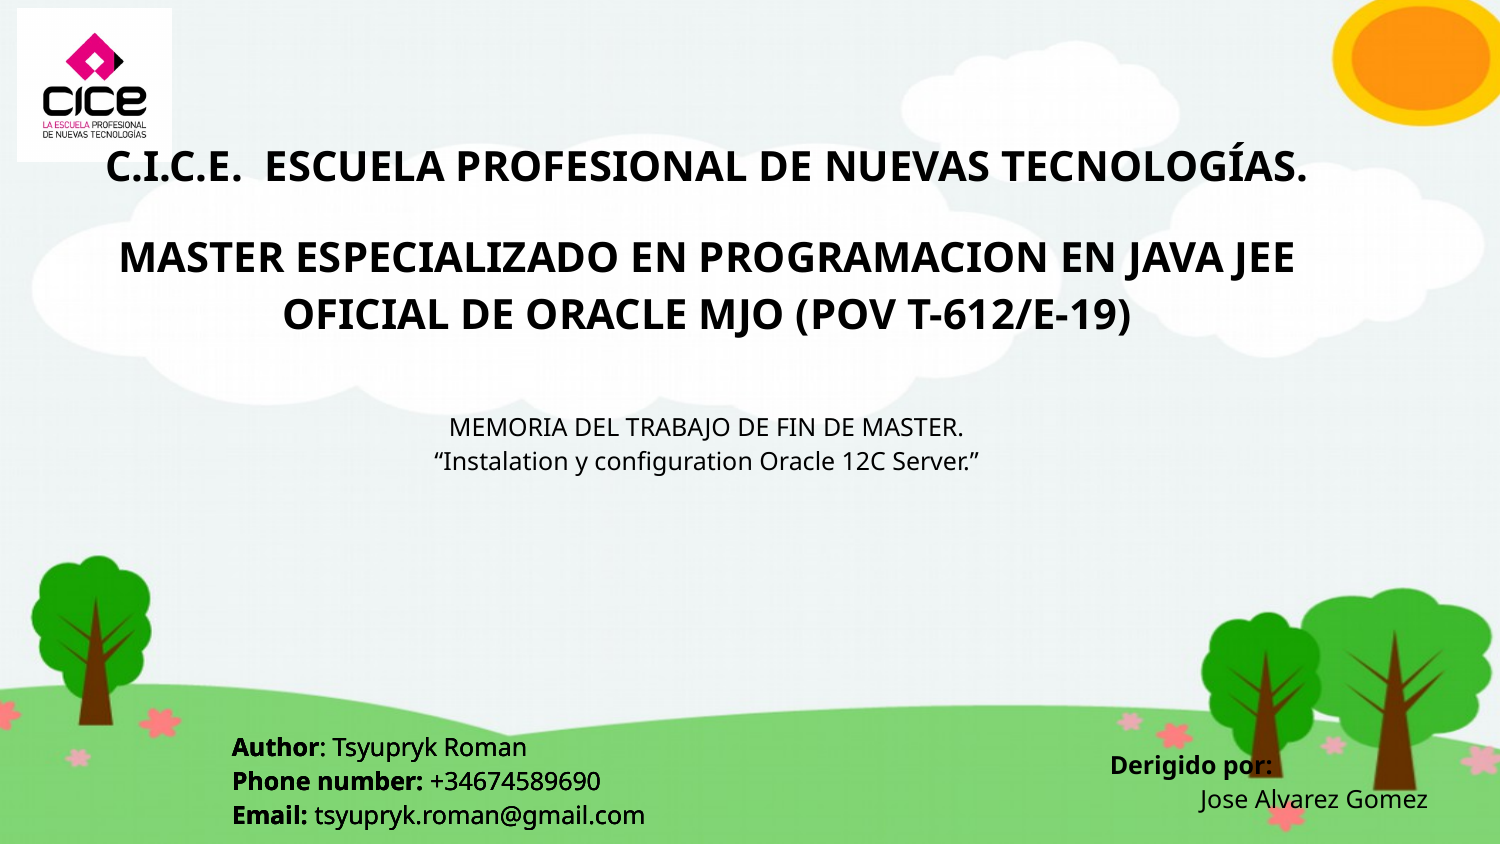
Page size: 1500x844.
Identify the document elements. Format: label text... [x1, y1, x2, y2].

text_box Derigido por: Jose Alvarez Gomez [1095, 740, 1454, 811]
picture [0, 0, 1500, 844]
text_box Author: Tsyupryk Roman Phone number: +34674589690 Email: tsyupryk.roman@gmail.com [217, 722, 631, 821]
title C.I.C.E. ESCUELA PROFESIONAL DE NUEVAS TECNOLOGÍAS. MASTER ESPECIALIZADO EN PROGRAMACION EN JAVA JEE OFICIAL DE ORACLE MJO (POV T-612/E-19) MEMORIA DEL TRABAJO DE FIN DE MASTER. “Instalation y configuration Oracle 12C Server.” [42, 162, 1372, 520]
